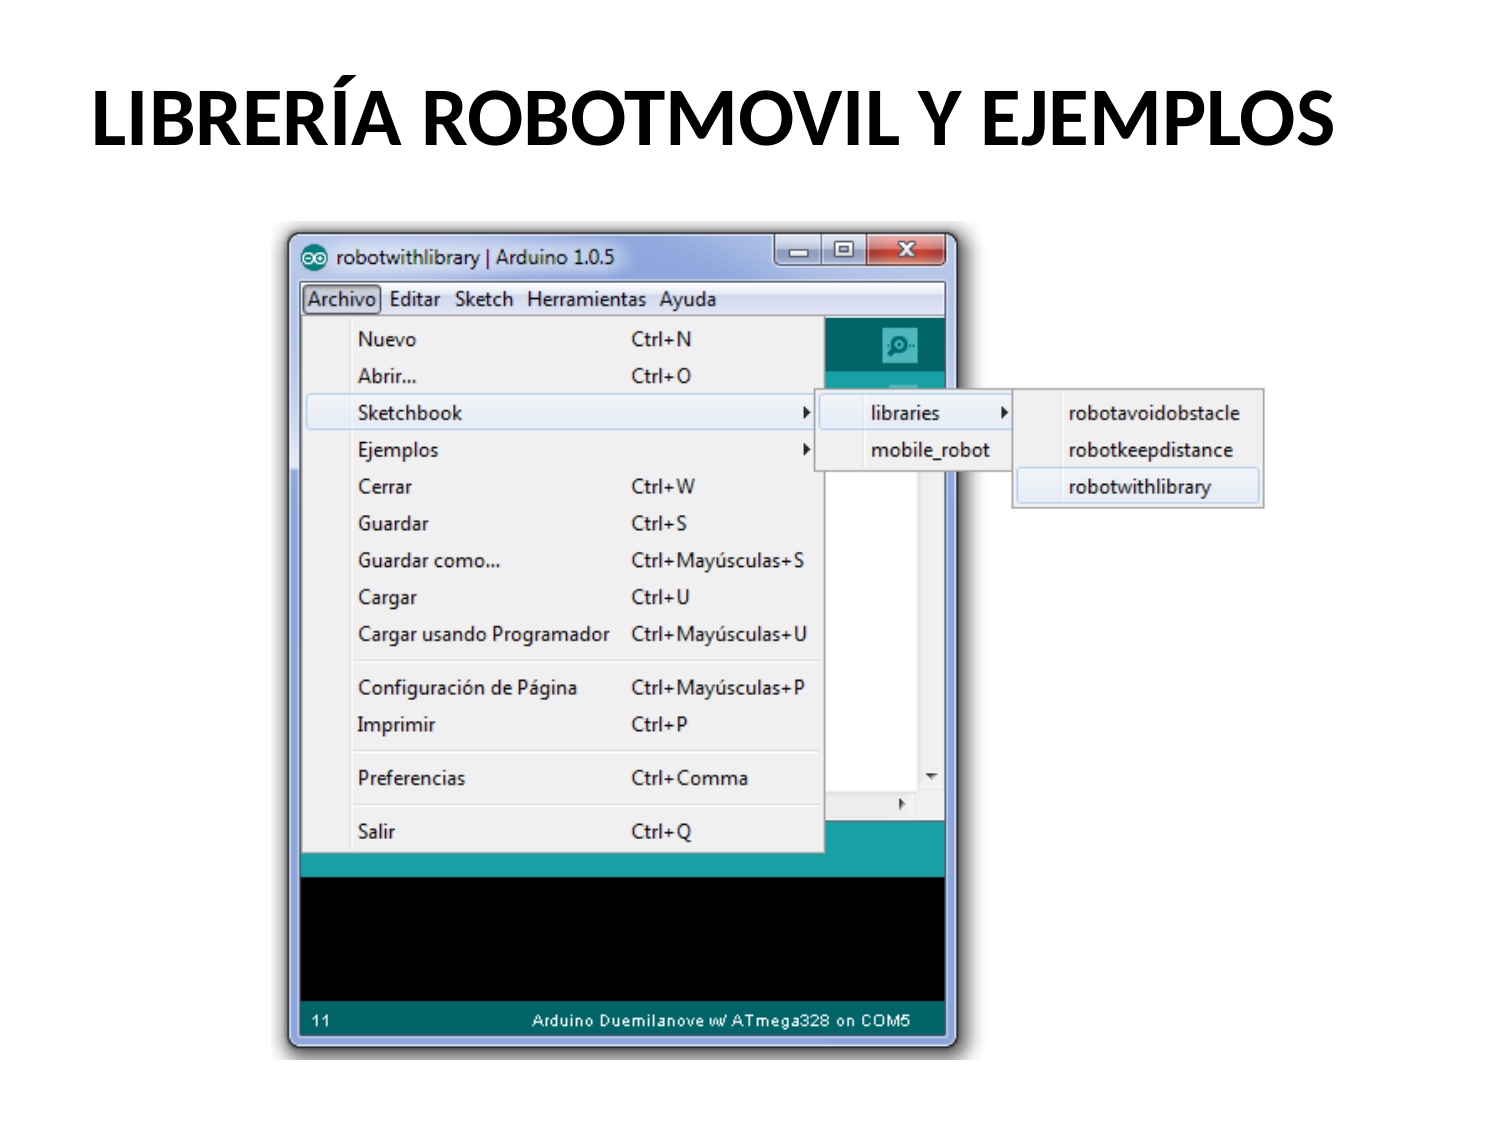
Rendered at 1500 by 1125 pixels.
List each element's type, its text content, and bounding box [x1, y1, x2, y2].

picture [271, 221, 1275, 1060]
list LIBRERÍA ROBOTMOVIL Y EJEMPLOS [76, 54, 1427, 161]
